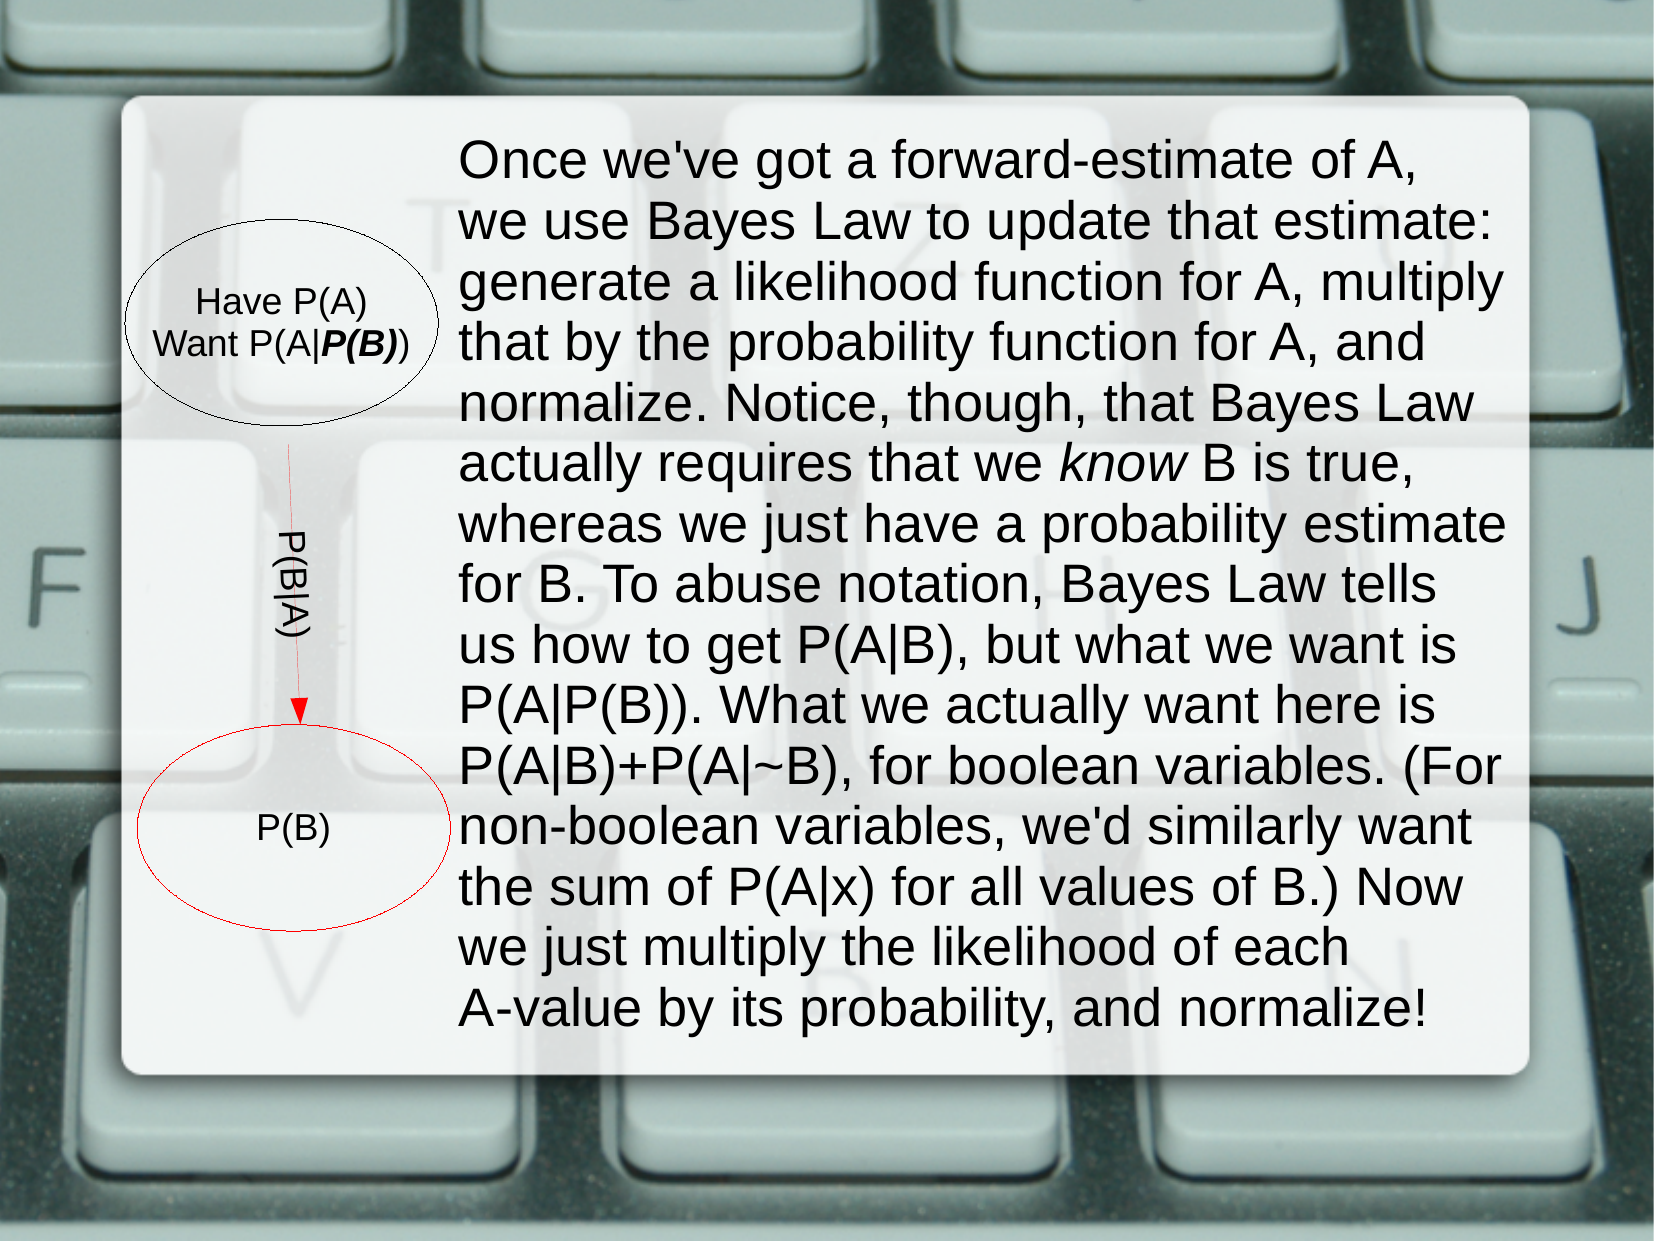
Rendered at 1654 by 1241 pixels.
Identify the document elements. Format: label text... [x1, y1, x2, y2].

text_box Have P(A) Want P(A|P(B)) [124, 219, 439, 426]
text_box Once we've got a forward-estimate of A, we use Bayes Law to update that estimate: generate a likelihood function for A, multiply that by the probability function for A, and normalize. Notice, though, that Bayes Law actually requires that we know B is true, whereas we just have a probability estimate for B. To abuse notation, Bayes Law tells us how to get P(A|B), but what we want is P(A|P(B)). What we actually want here is P(A|B)+P(A|~B), for boolean variables. (For non-boolean variables, we'd similarly want the sum of P(A|x) for all values of B.) Now we just multiply the likelihood of each A-value by its probability, and normalize! [444, 122, 1525, 1046]
picture [0, 0, 1654, 1241]
text_box P(B) [137, 724, 444, 932]
